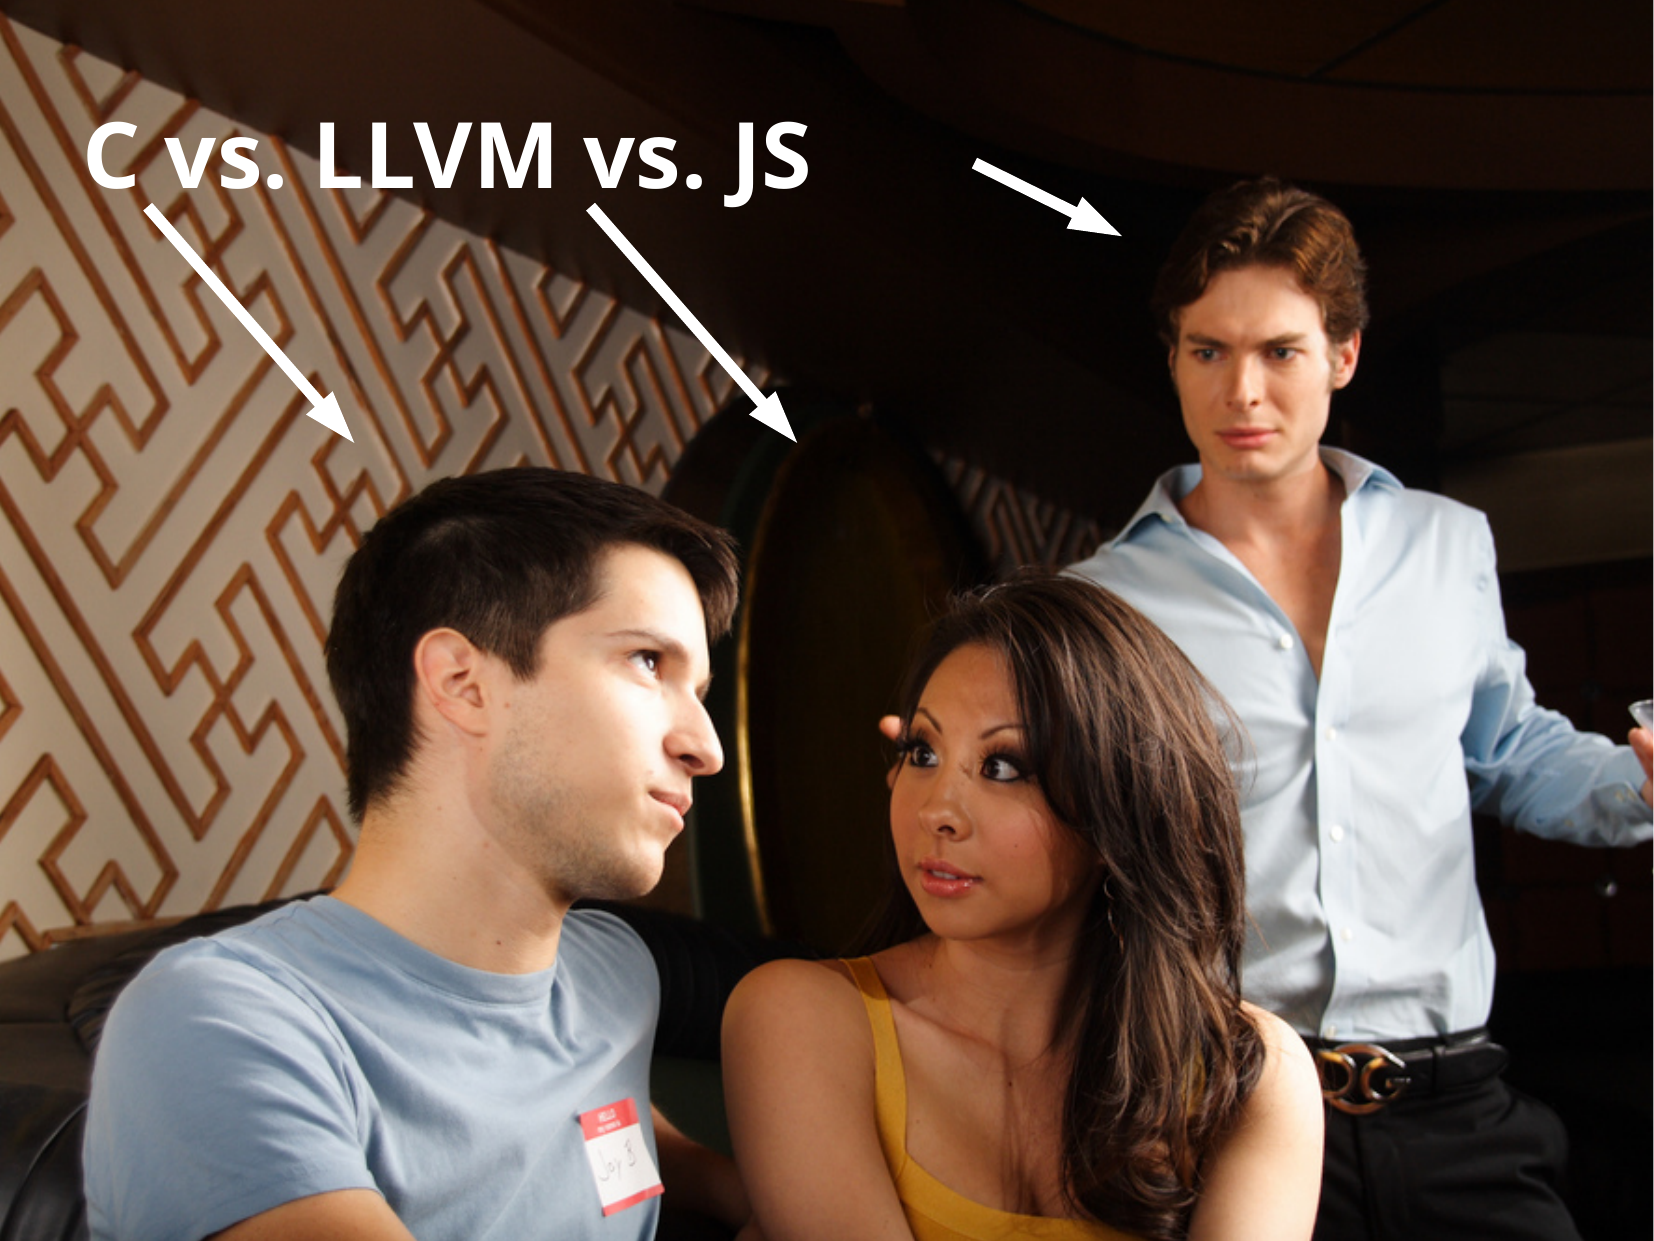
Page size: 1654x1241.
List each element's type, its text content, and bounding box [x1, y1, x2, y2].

picture [0, 0, 1654, 1241]
title C vs. LLVM vs. JS [82, 56, 1571, 250]
